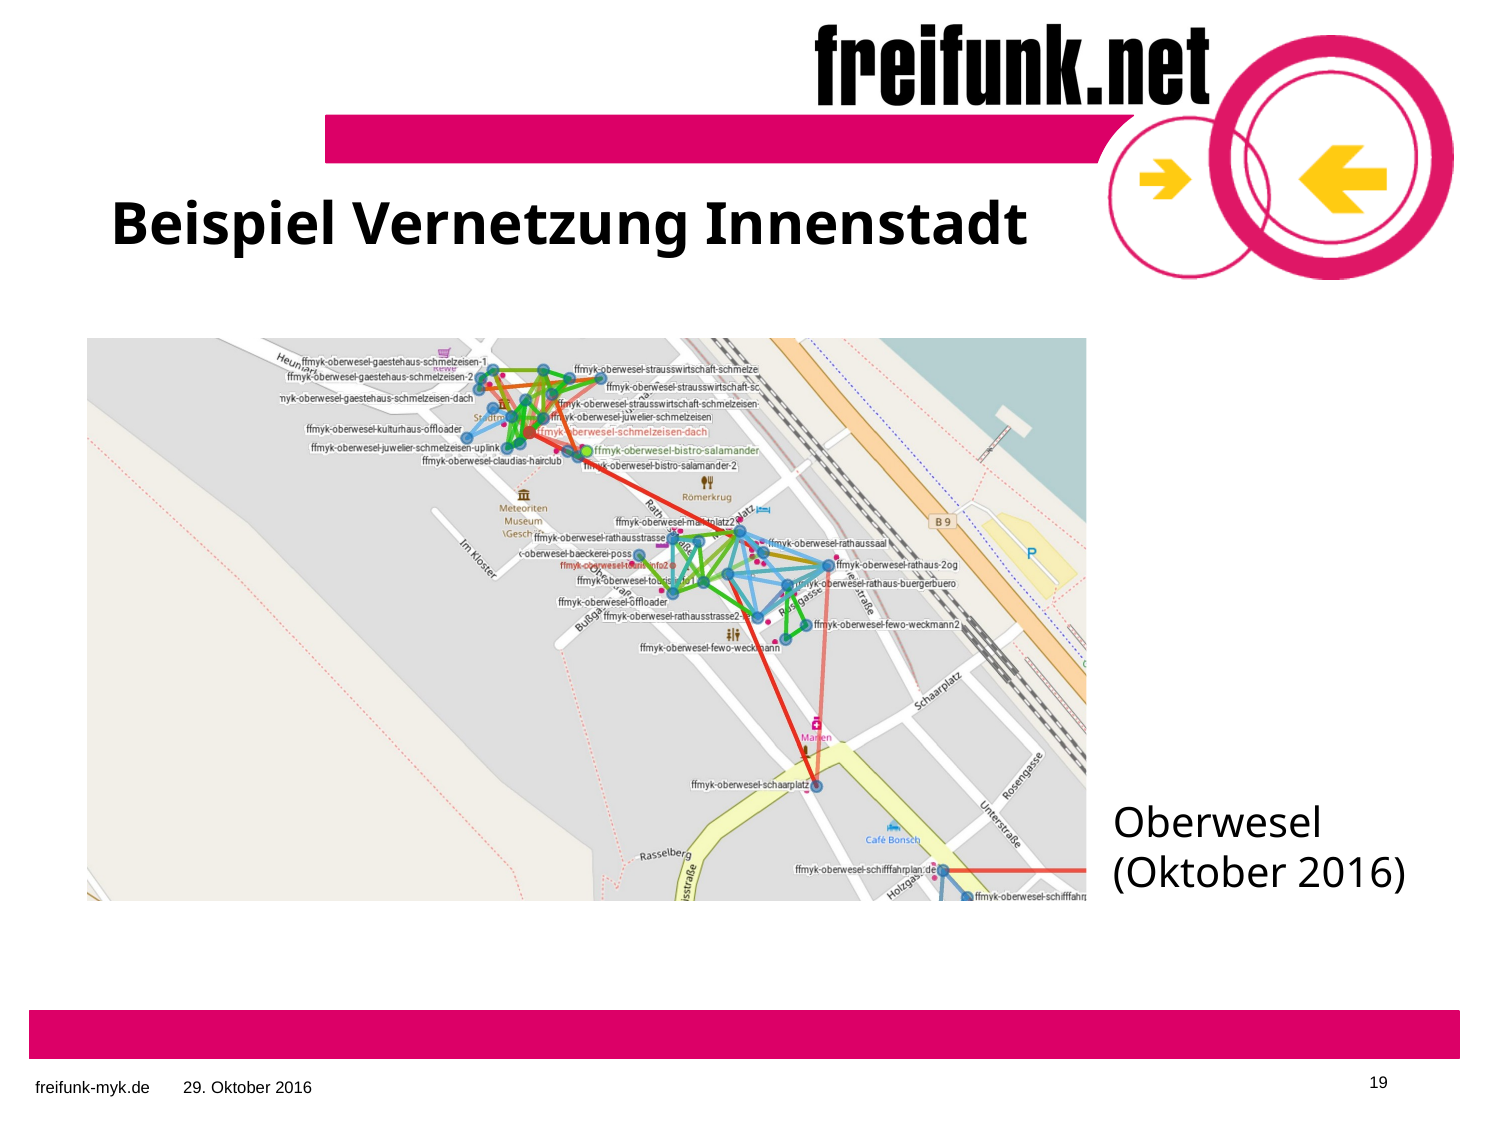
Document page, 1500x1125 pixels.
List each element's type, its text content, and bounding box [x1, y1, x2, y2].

list Oberwesel (Oktober 2016) [1095, 796, 1462, 944]
title Beispiel Vernetzung Innenstadt [110, 160, 1093, 282]
picture [87, 338, 1087, 901]
picture [816, 24, 1454, 280]
